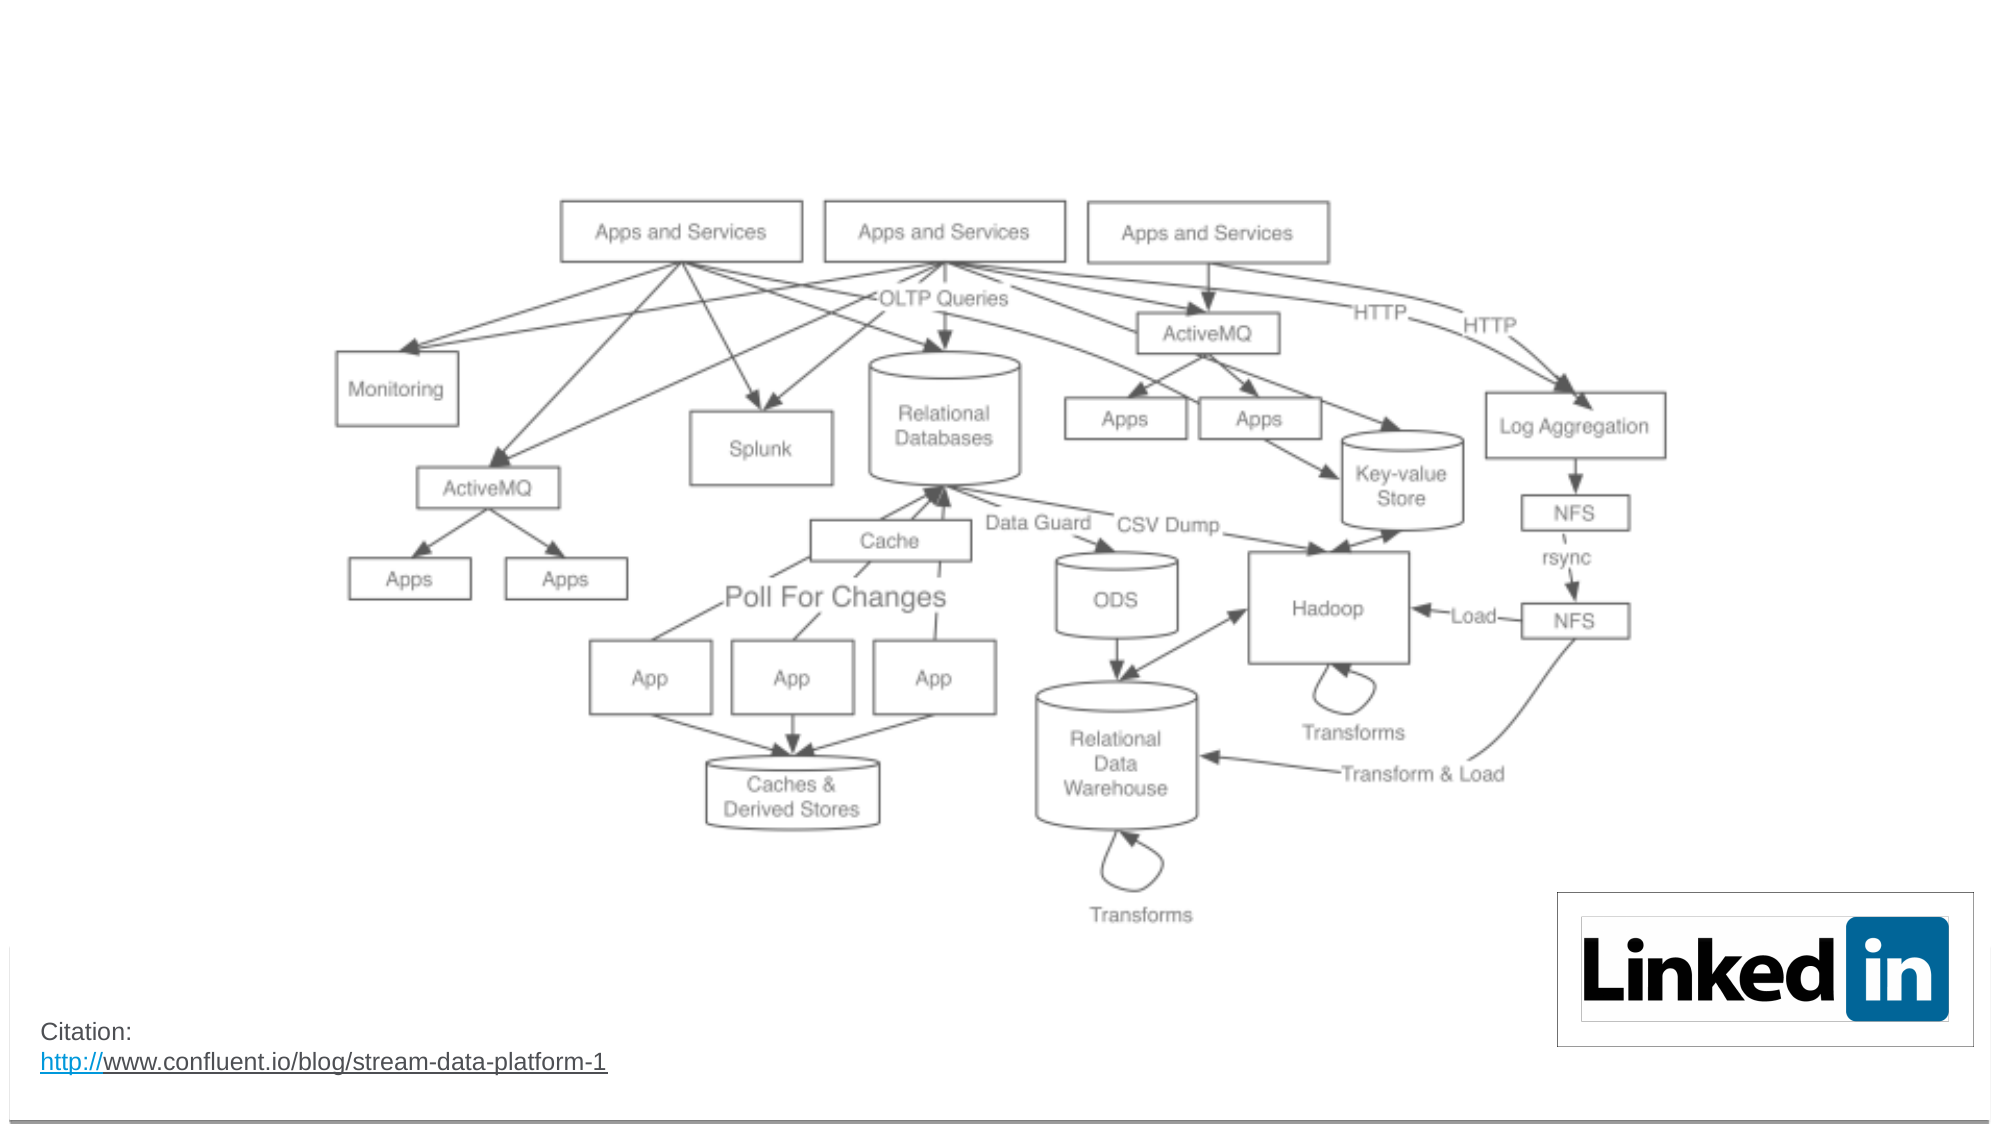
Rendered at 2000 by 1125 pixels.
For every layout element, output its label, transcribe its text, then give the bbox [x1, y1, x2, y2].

picture [312, 178, 1974, 1047]
text_box Citation: http://www.confluent.io/blog/stream-data-platform-1 [25, 1008, 742, 1084]
